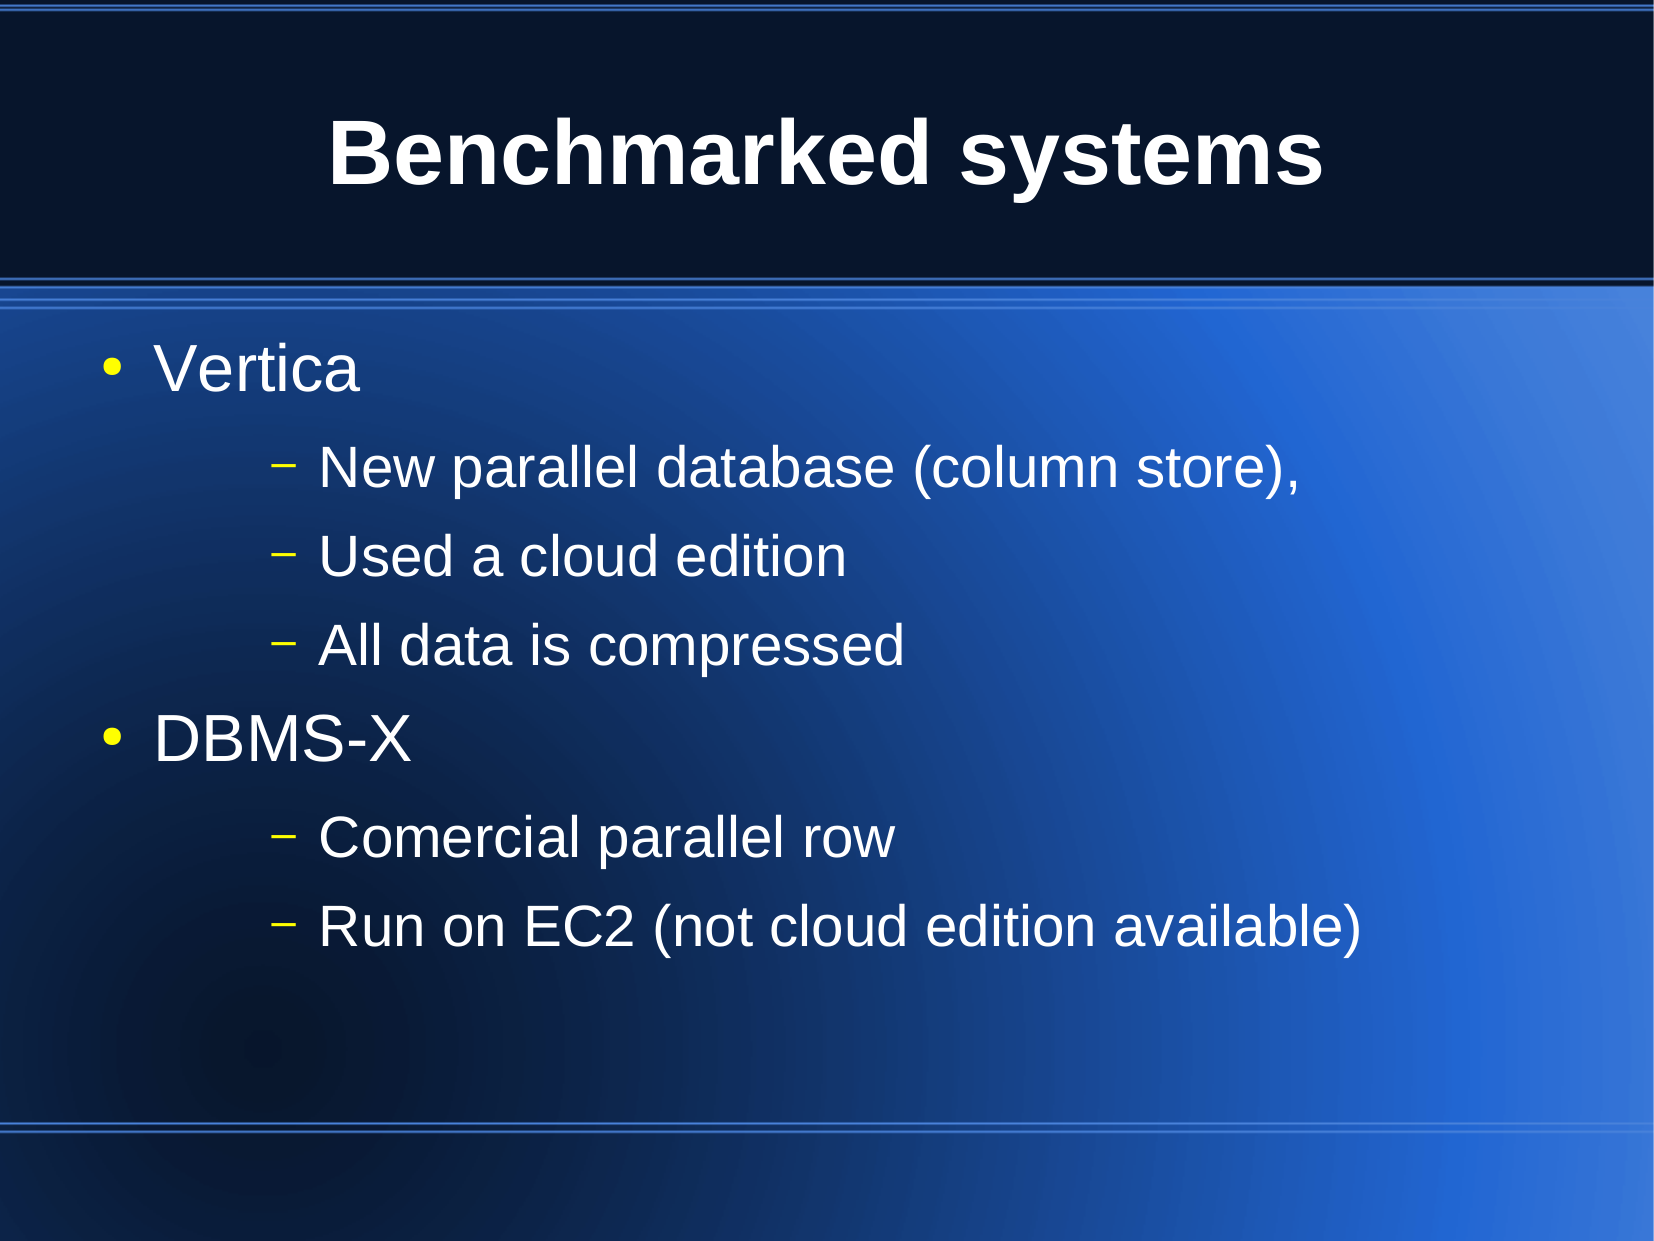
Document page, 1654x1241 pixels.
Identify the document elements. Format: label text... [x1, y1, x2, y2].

title Benchmarked systems [82, 49, 1571, 257]
list Vertica New parallel database (column store), Used a cloud edition All data is compressed DBMS-X Comercial parallel row Run on EC2 (not cloud edition available) [82, 330, 1565, 1069]
picture [0, 0, 1654, 1241]
